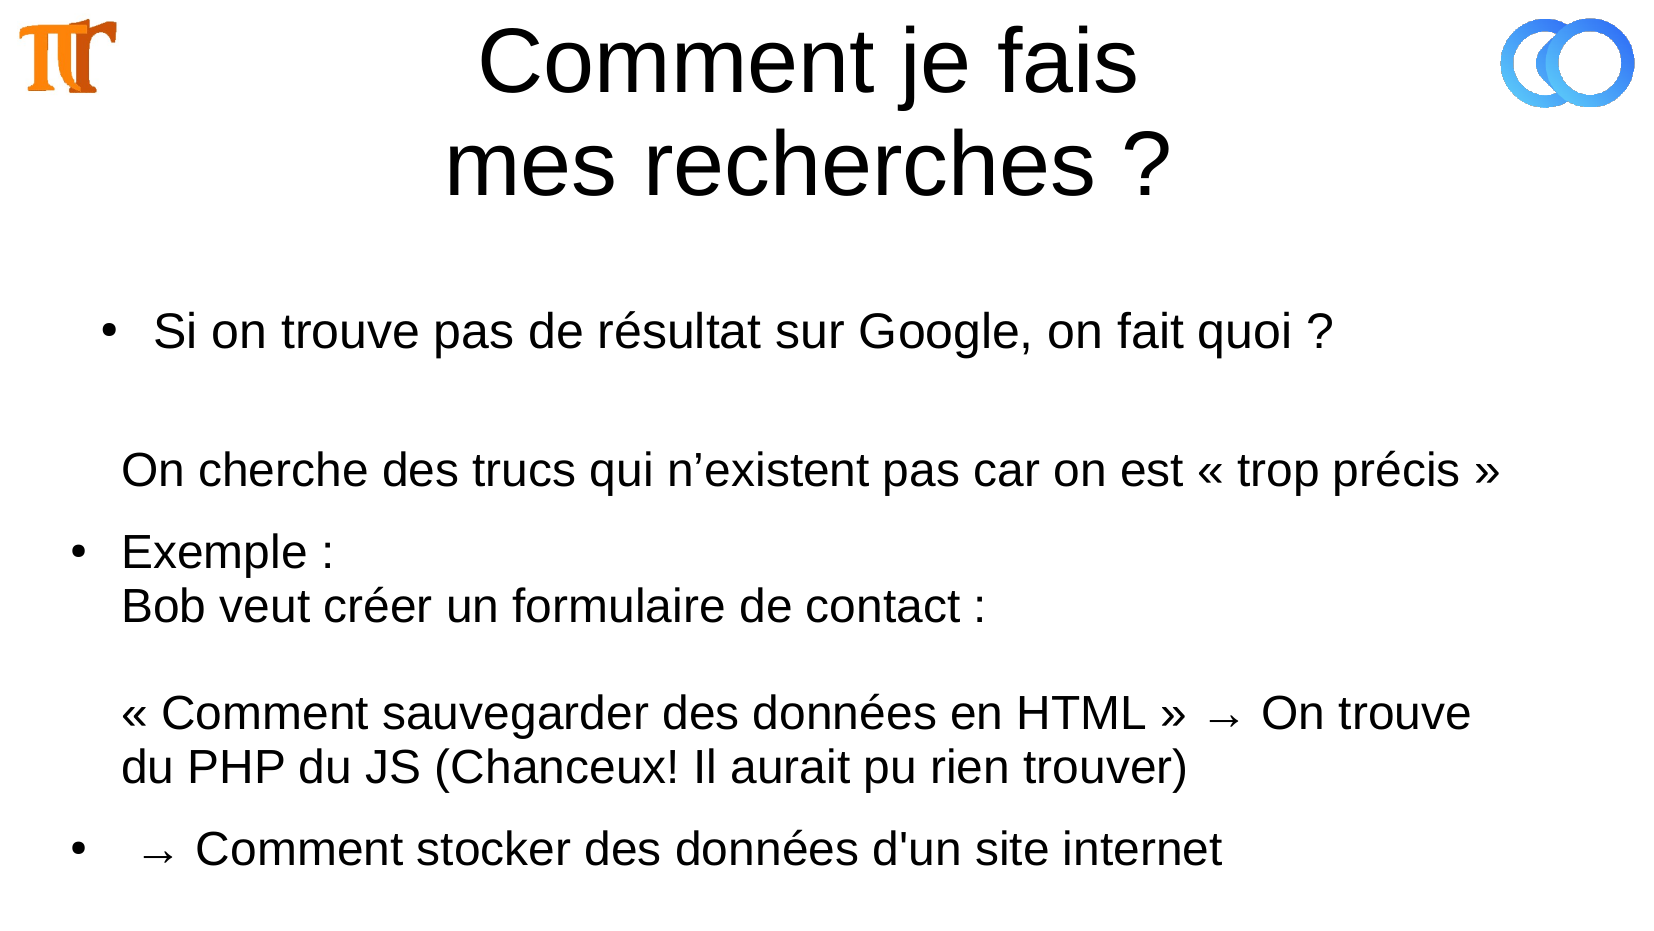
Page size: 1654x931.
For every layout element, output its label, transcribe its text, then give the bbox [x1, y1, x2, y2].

picture [1450, 0, 1654, 142]
picture [17, 5, 119, 107]
title Comment je fais mes recherches ? [64, 9, 1554, 215]
list Si on trouve pas de résultat sur Google, on fait quoi ? [82, 217, 1571, 758]
list On cherche des trucs qui n’existent pas car on est « trop précis » Exemple : Bob veut créer un formulaire de contact : « Comment sauvegarder des données en HTML » → On trouve du PHP du JS (Chanceux! Il aurait pu rien trouver) → Comment stocker des données d'un site internet [53, 442, 1506, 886]
